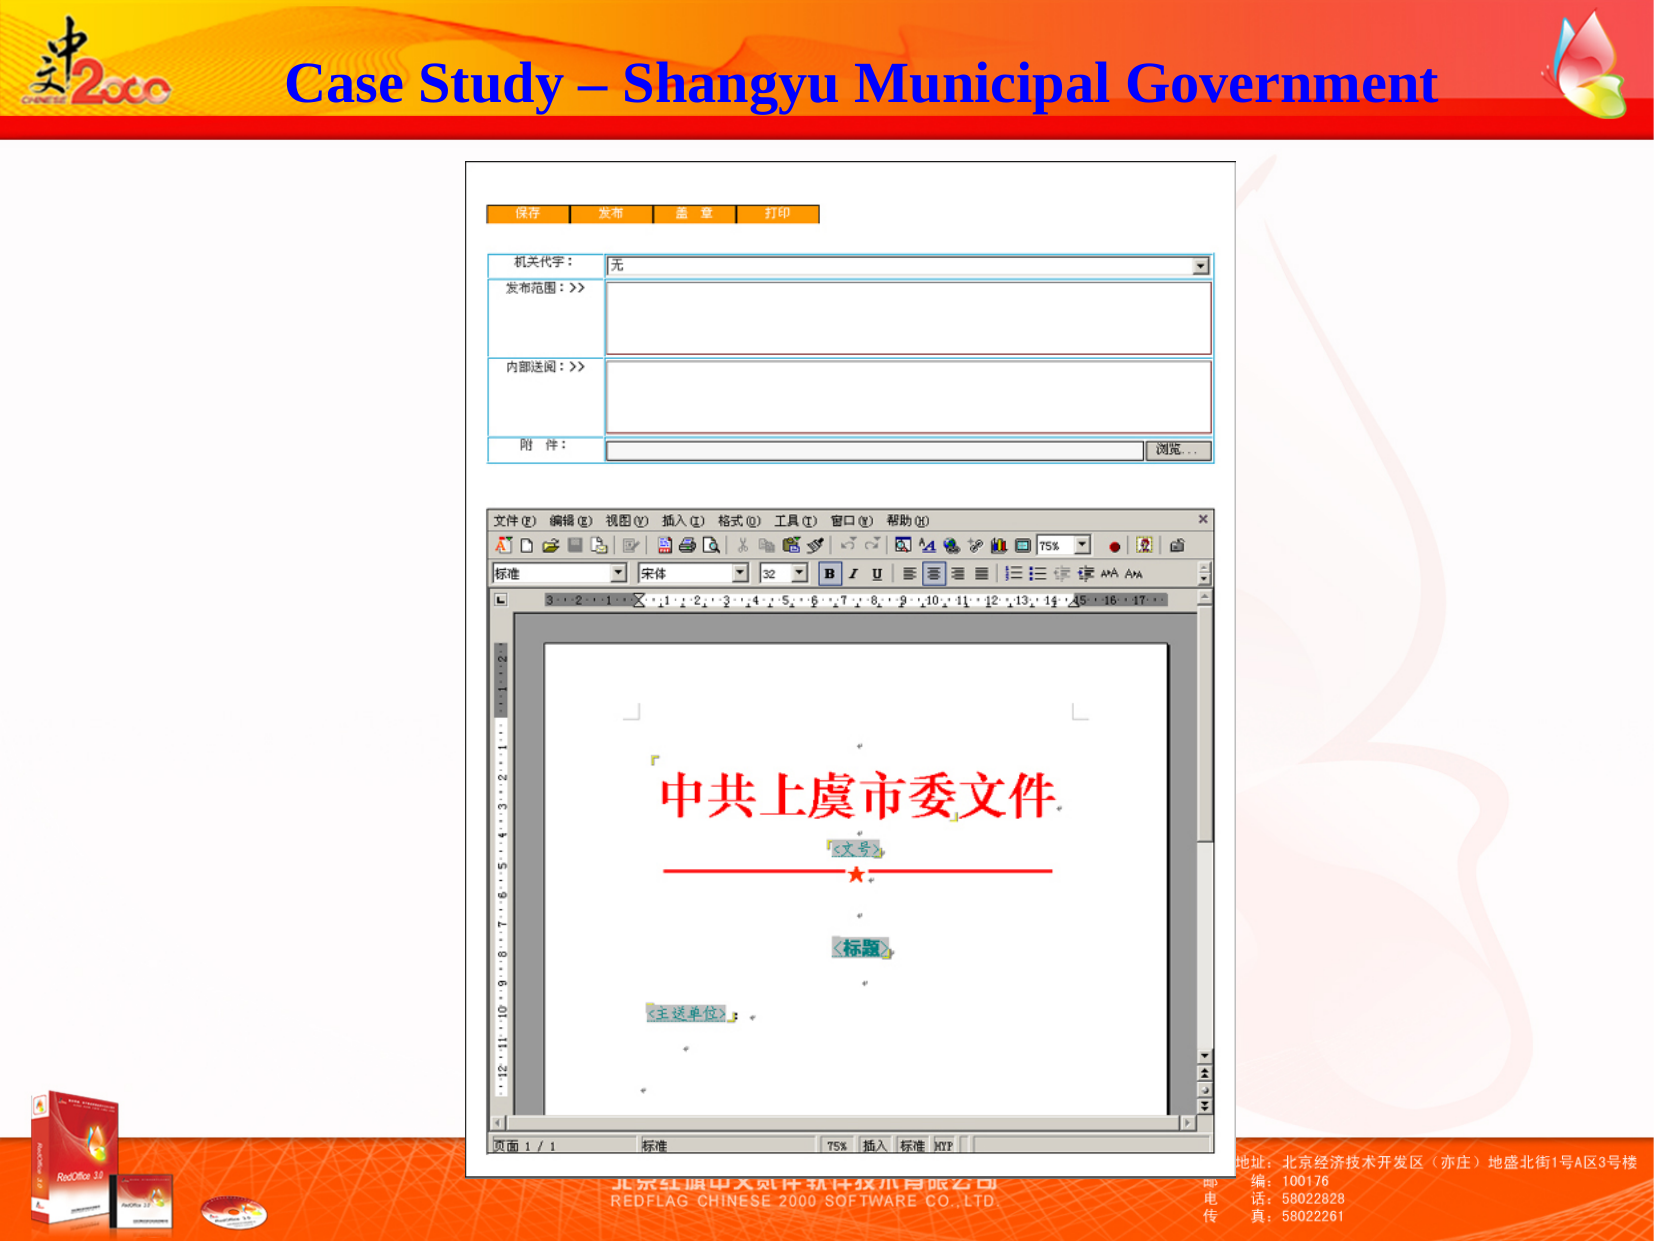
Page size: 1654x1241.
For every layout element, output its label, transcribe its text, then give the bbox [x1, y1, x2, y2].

picture [0, 0, 1654, 1241]
text_box Case Study – Shangyu Municipal Government [283, 55, 1441, 114]
